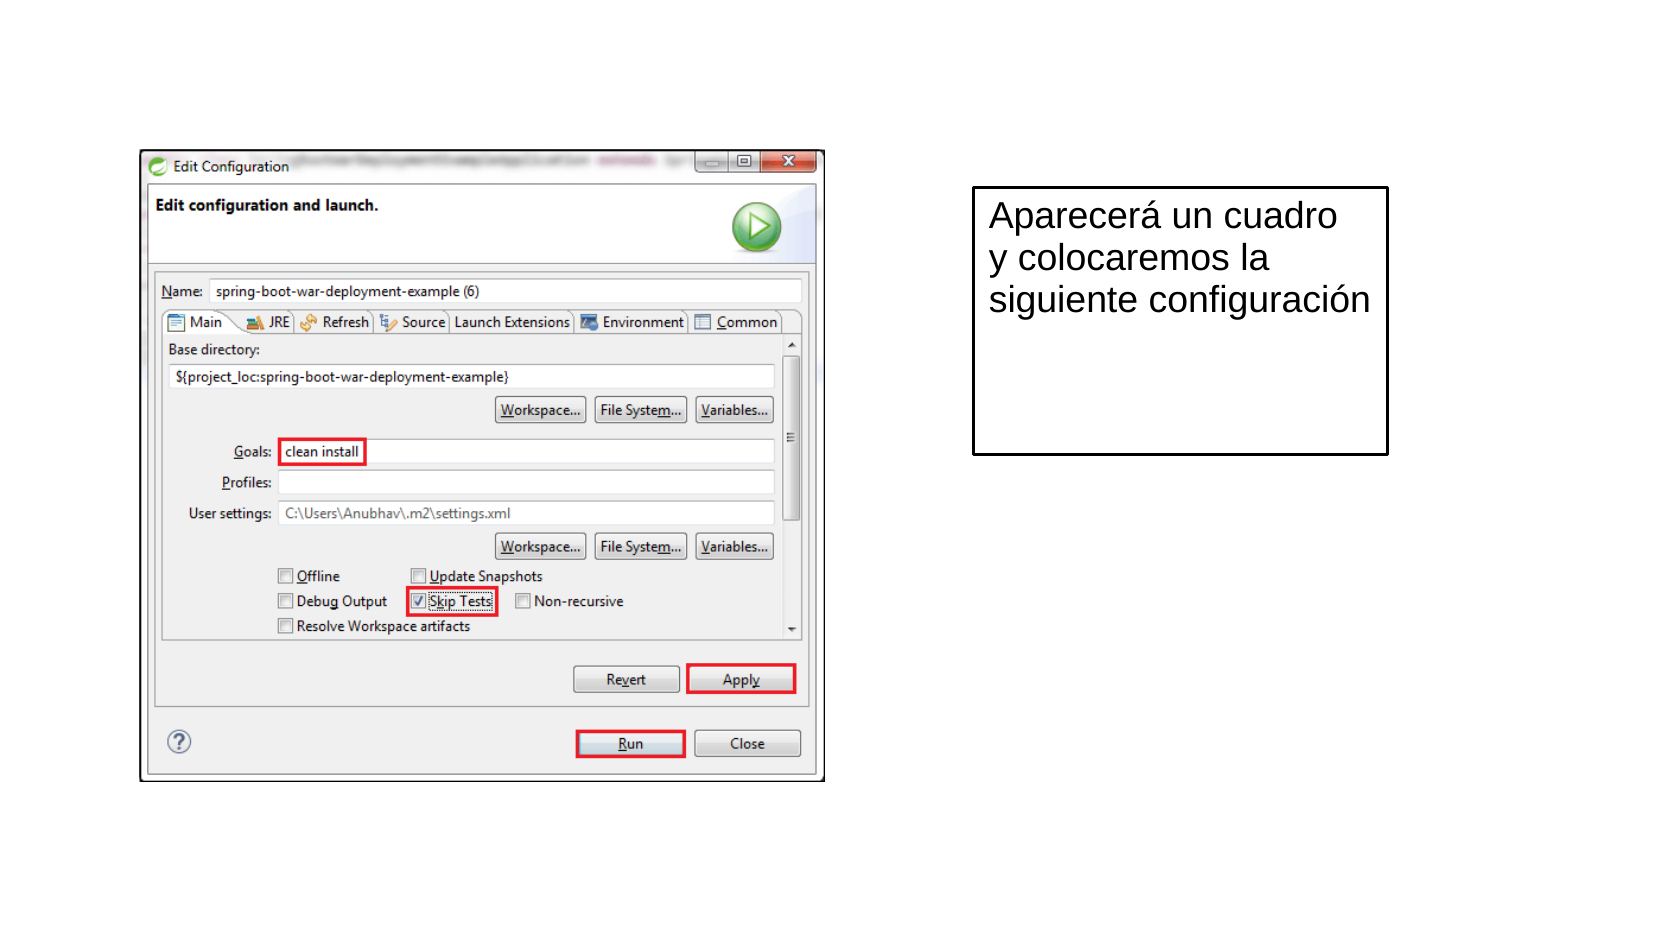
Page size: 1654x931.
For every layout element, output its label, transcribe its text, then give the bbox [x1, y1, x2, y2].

picture [139, 149, 825, 782]
text_box Aparecerá un cuadro y colocaremos la siguiente configuración [973, 187, 1388, 455]
